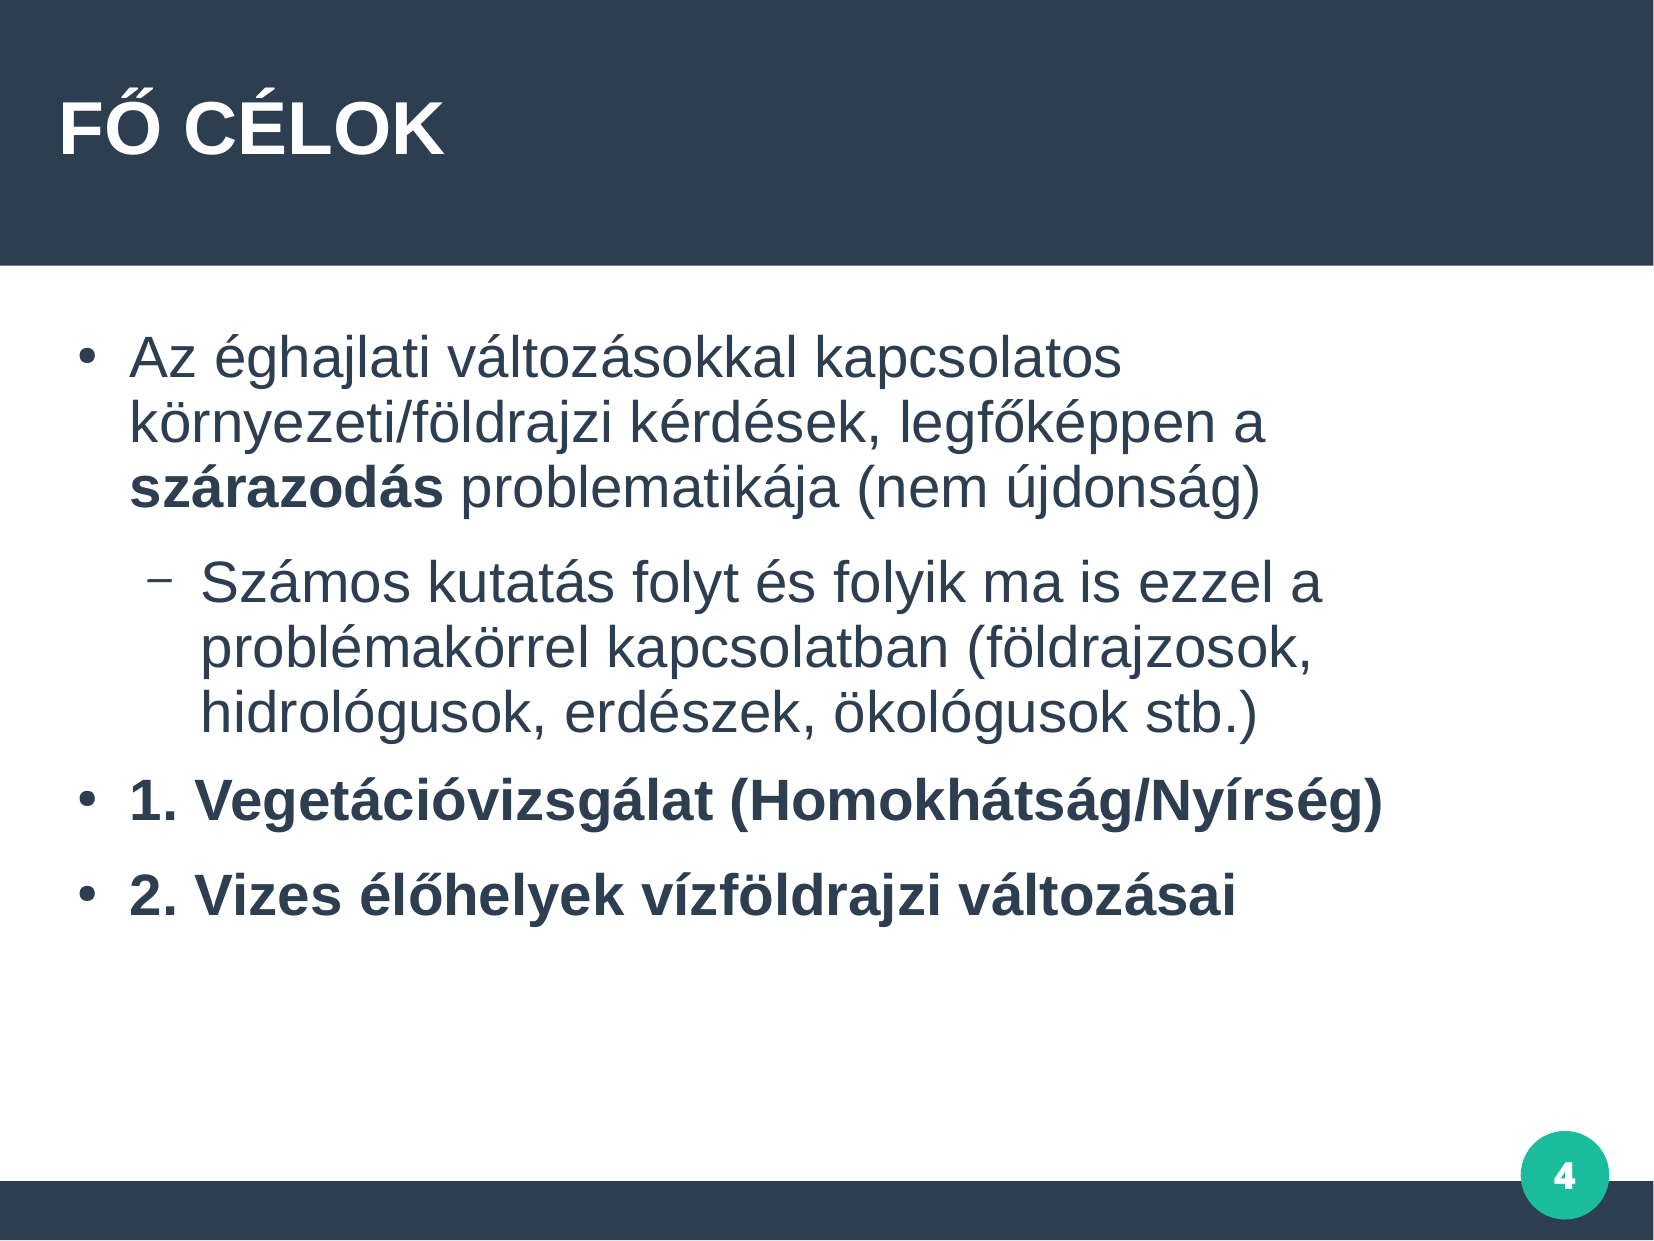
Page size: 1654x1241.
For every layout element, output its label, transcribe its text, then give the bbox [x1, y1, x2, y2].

list Az éghajlati változásokkal kapcsolatos környezeti/földrajzi kérdések, legfőképpen a szárazodás problematikája (nem újdonság) Számos kutatás folyt és folyik ma is ezzel a problémakörrel kapcsolatban (földrajzosok, hidrológusok, erdészek, ökológusok stb.) 1. Vegetációvizsgálat (Homokhátság/Nyírség) 2. Vizes élőhelyek vízföldrajzi változásai [59, 324, 1595, 1152]
title FŐ CÉLOK [59, 49, 1595, 207]
